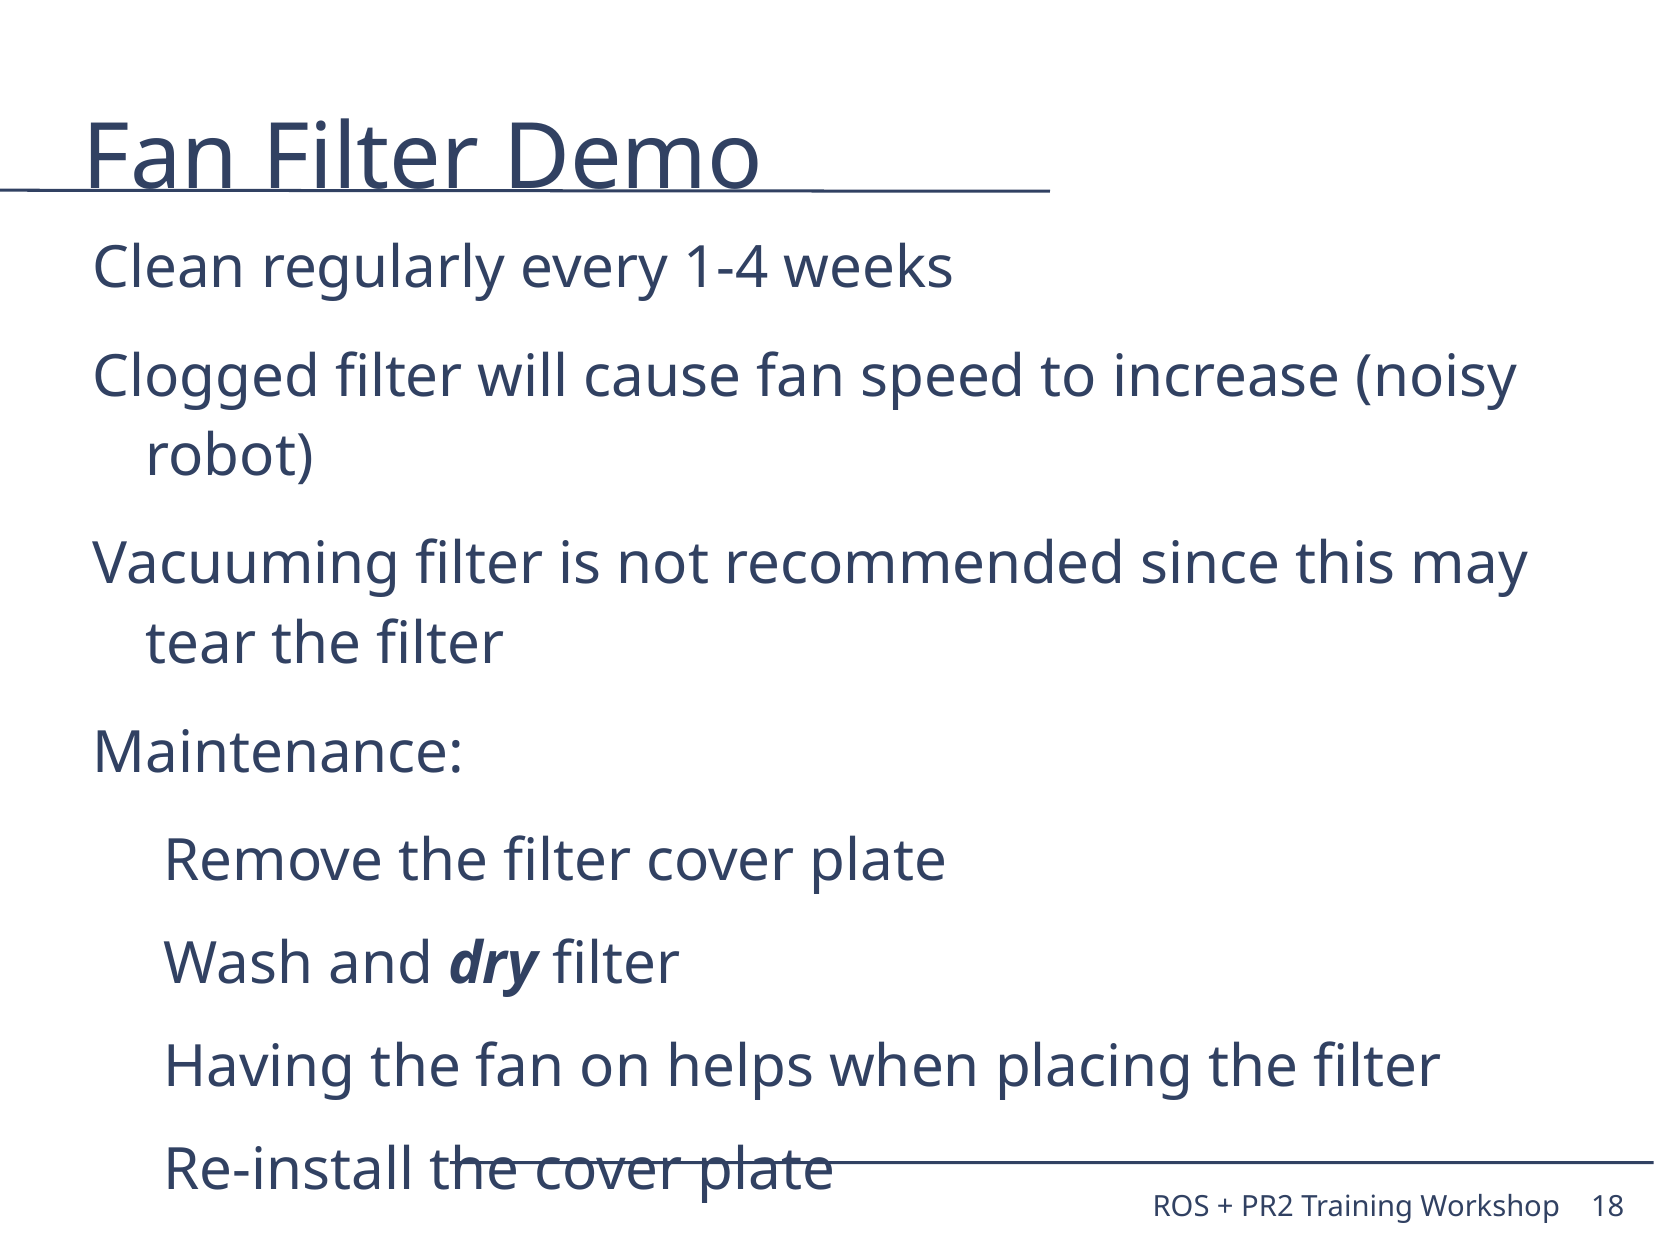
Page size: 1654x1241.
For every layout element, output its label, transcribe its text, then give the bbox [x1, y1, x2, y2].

title Fan Filter Demo [82, 56, 1571, 250]
list Clean regularly every 1-4 weeks Clogged filter will cause fan speed to increase (noisy robot) Vacuuming filter is not recommended since this may tear the filter Maintenance: Remove the filter cover plate Wash and dry filter Having the fan on helps when placing the filter Re-install the cover plate [75, 225, 1564, 1126]
